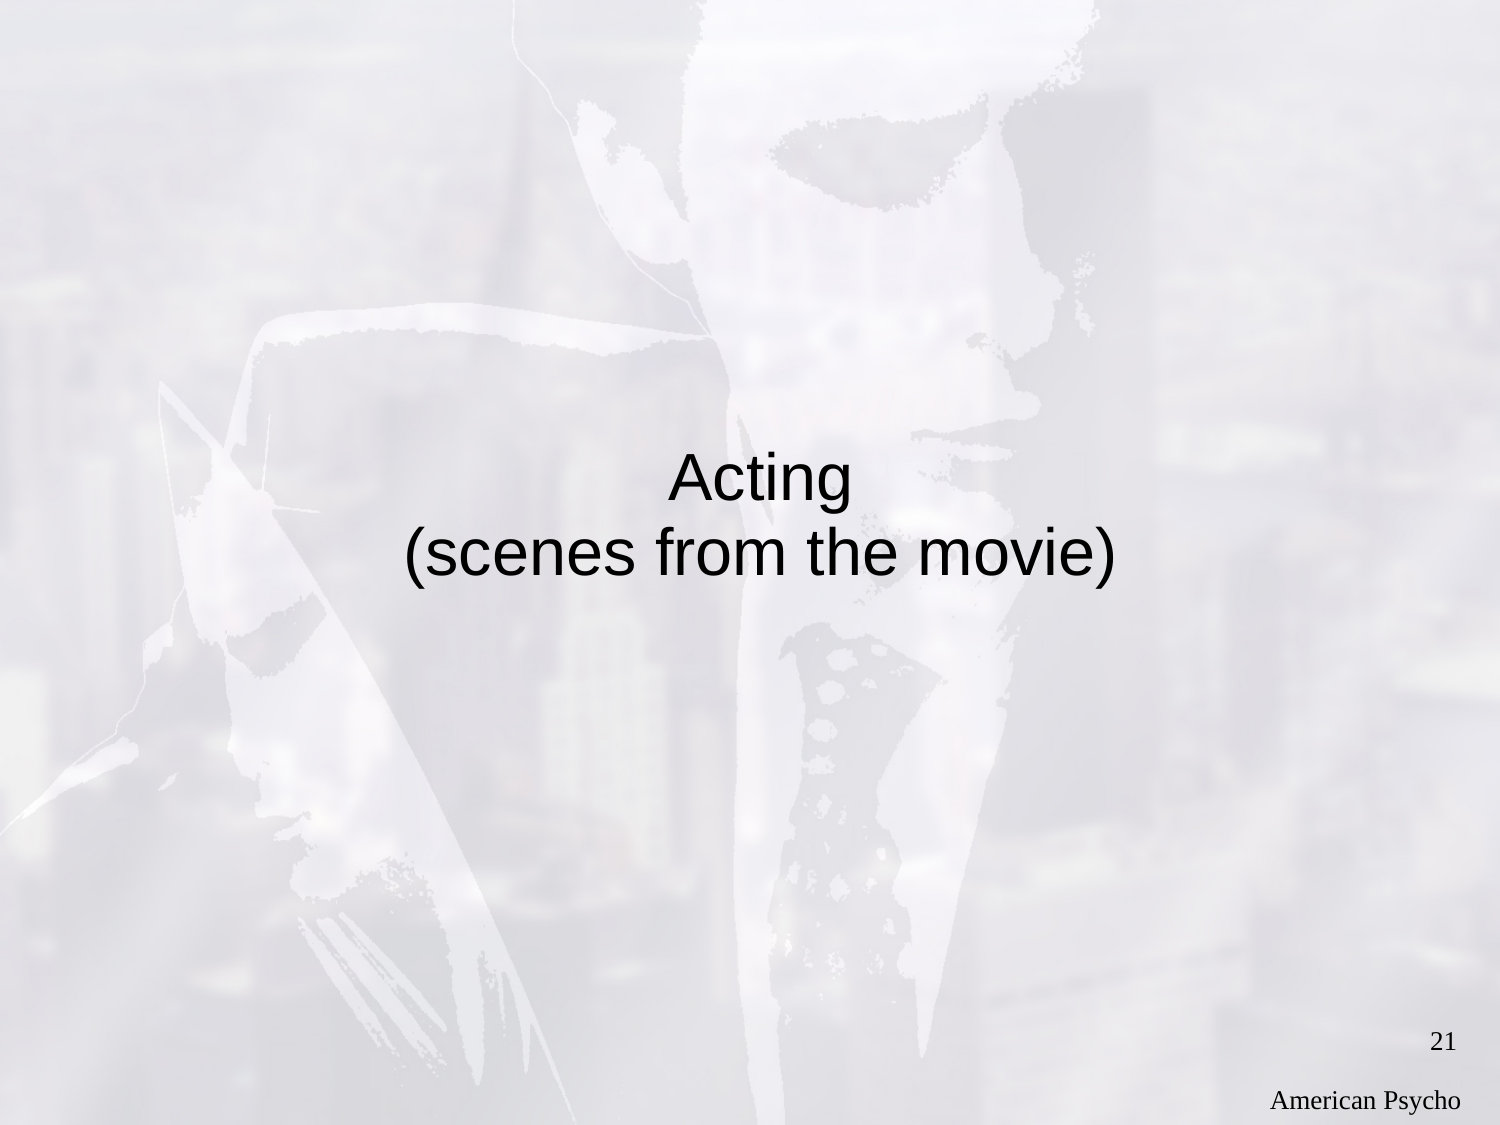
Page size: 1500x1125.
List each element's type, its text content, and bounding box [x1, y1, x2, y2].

title Acting (scenes from the movie) [44, 440, 1478, 590]
picture [0, 0, 1500, 1125]
